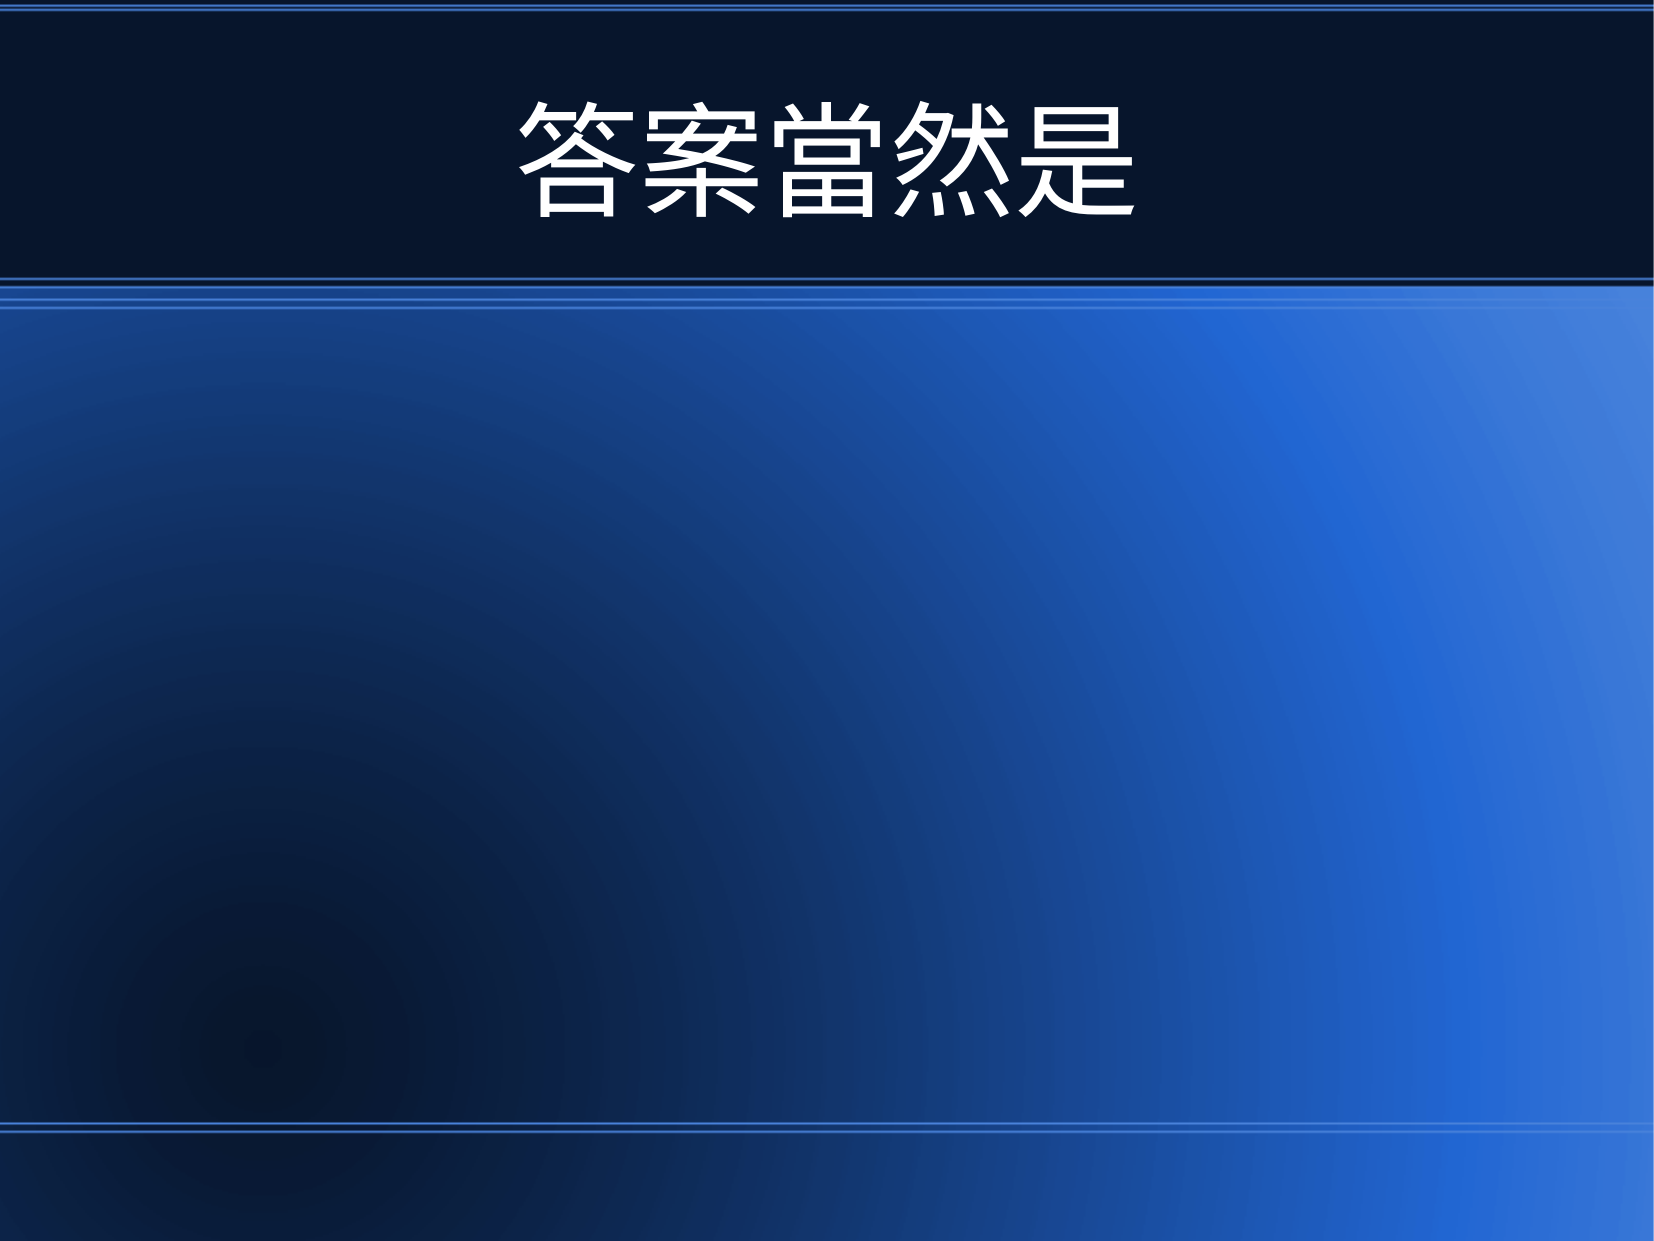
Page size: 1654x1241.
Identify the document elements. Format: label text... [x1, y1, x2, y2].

picture [0, 0, 1654, 1241]
title 答案當然是 [82, 49, 1571, 257]
